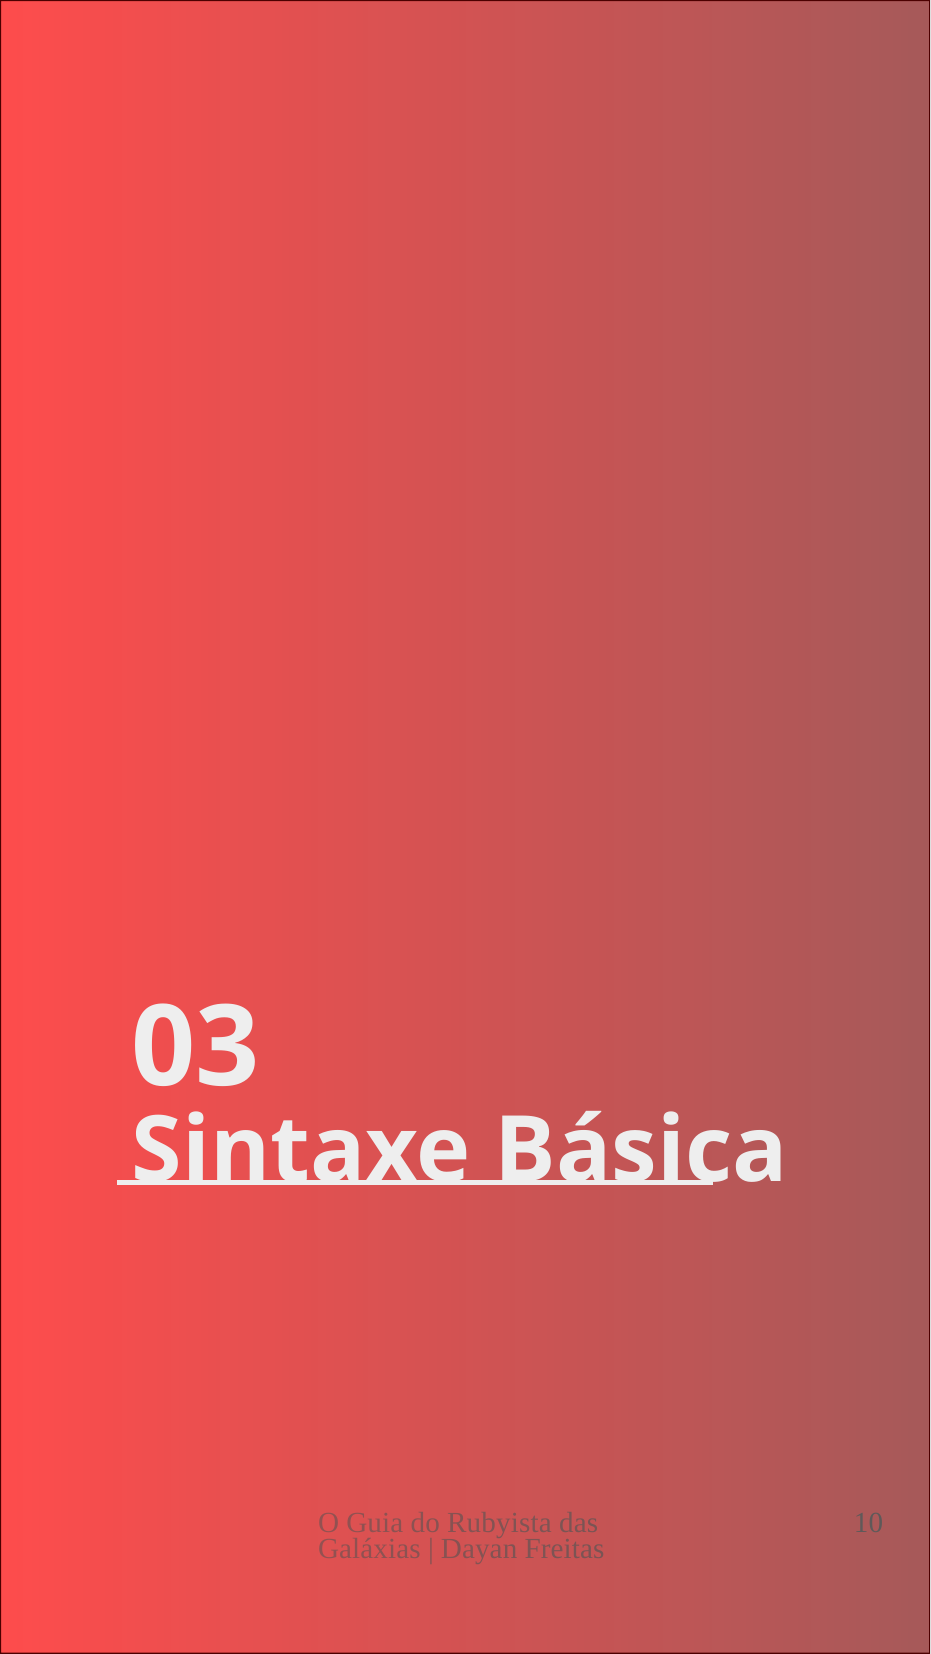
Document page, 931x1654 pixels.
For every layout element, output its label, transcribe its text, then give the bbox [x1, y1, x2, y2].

text_box [0, 0, 931, 1654]
text_box 03 [116, 957, 302, 1086]
text_box Sintaxe Básica [116, 1076, 909, 1275]
